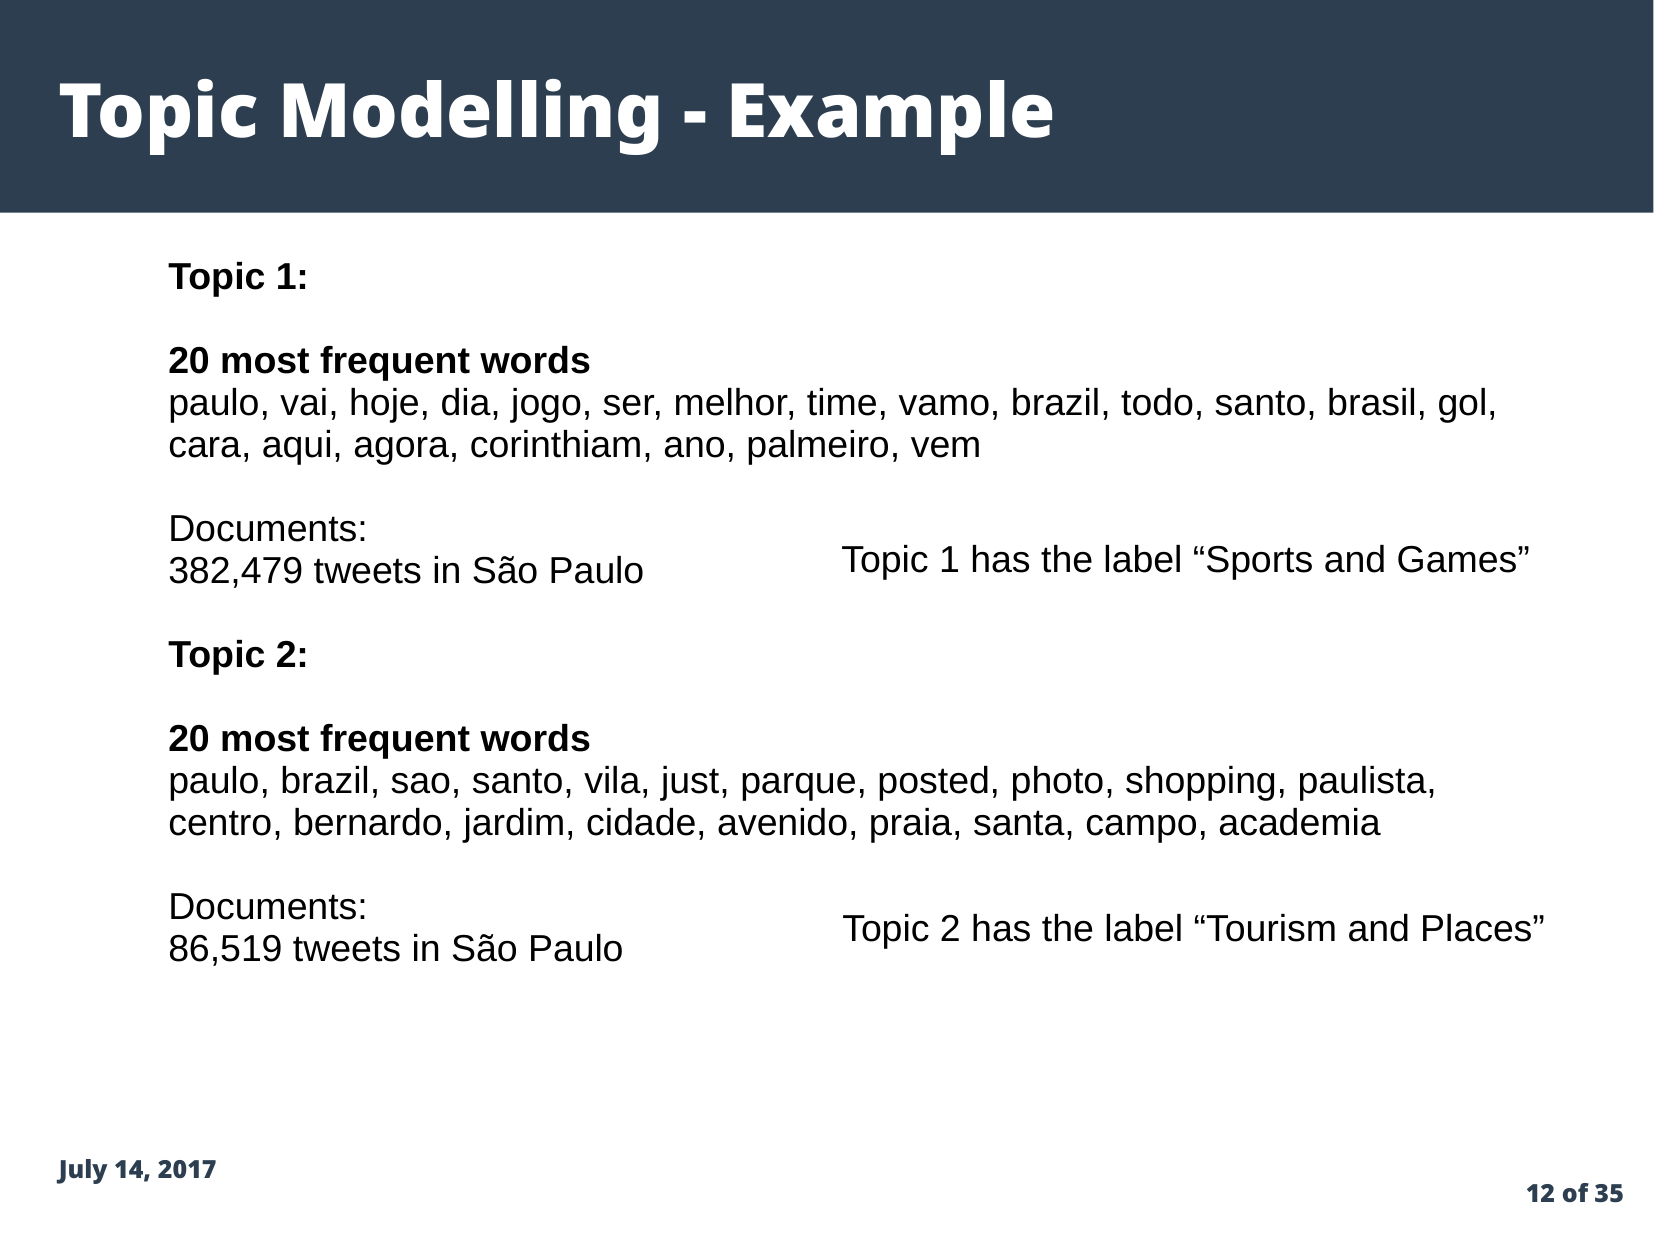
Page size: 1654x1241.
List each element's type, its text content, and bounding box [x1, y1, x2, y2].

text_box Topic 2: 20 most frequent words paulo, brazil, sao, santo, vila, just, parque, posted, photo, shopping, paulista, centro, bernardo, jardim, cidade, avenido, praia, santa, campo, academia Documents: 86,519 tweets in São Paulo [153, 625, 1536, 977]
text_box Topic 1: 20 most frequent words paulo, vai, hoje, dia, jogo, ser, melhor, time, vamo, brazil, todo, santo, brasil, gol, cara, aqui, agora, corinthiam, ano, palmeiro, vem Documents: 382,479 tweets in São Paulo [153, 248, 1536, 599]
title Topic Modelling - Example [59, 29, 1595, 187]
text_box Topic 1 has the label “Sports and Games” [826, 531, 1546, 589]
text_box Topic 2 has the label “Tourism and Places” [827, 899, 1561, 957]
